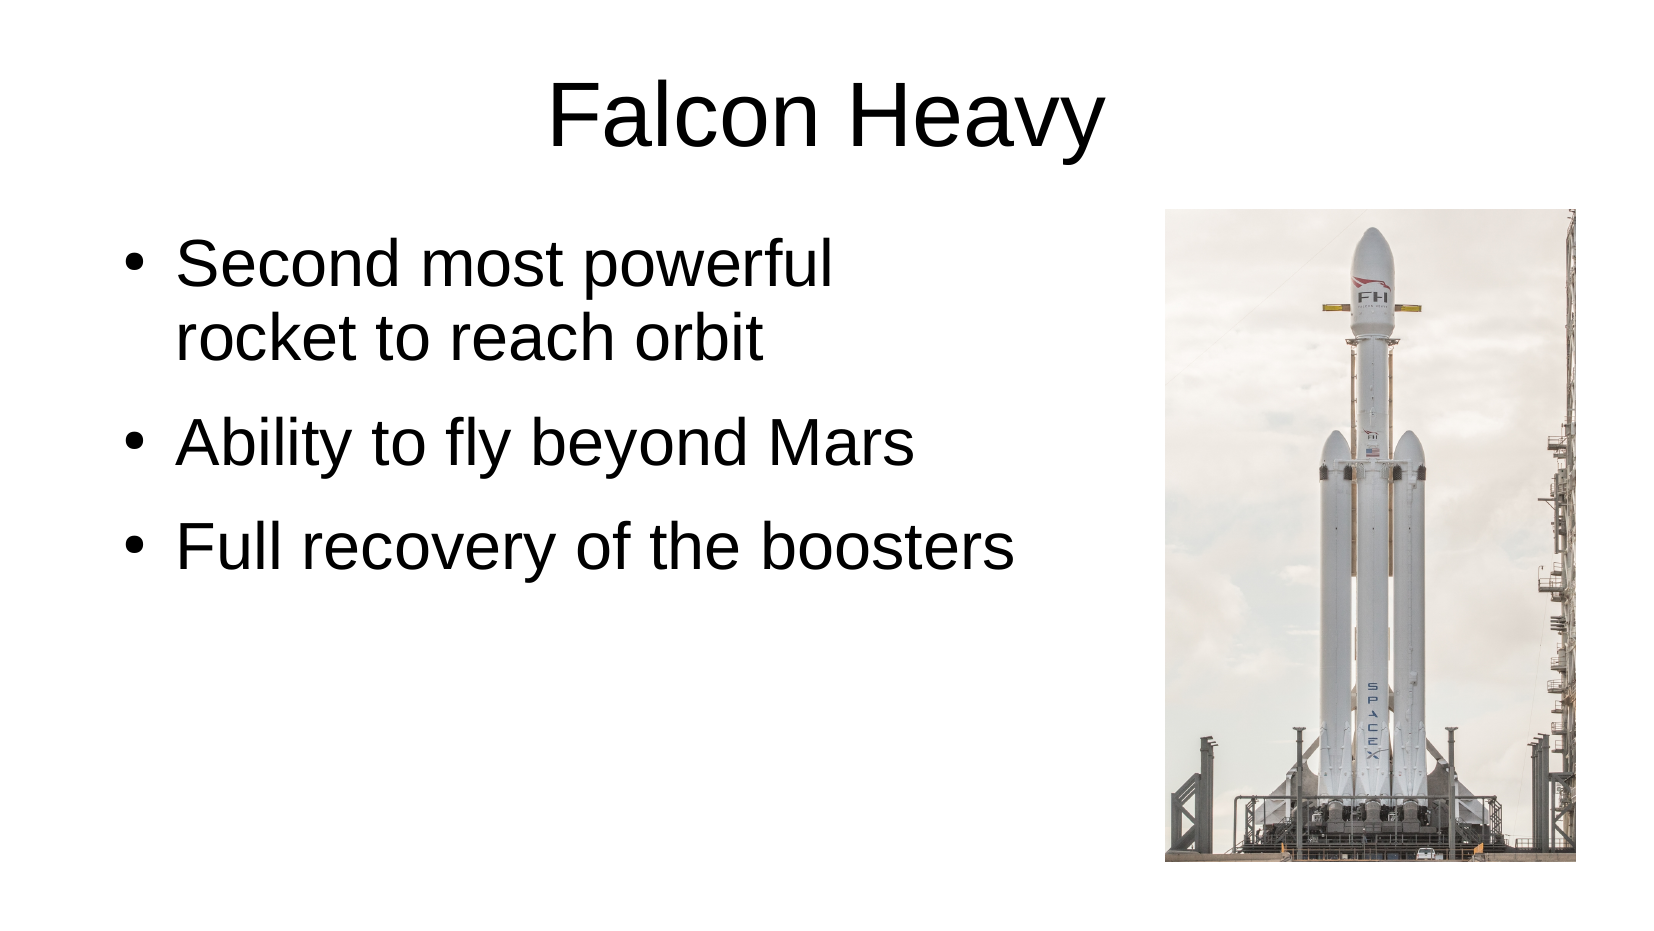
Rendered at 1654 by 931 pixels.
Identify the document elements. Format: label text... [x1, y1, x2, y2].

list Second most powerful rocket to reach orbit Ability to fly beyond Mars Full recovery of the boosters [105, 225, 1165, 766]
picture [1165, 209, 1576, 862]
title Falcon Heavy [82, 37, 1571, 193]
